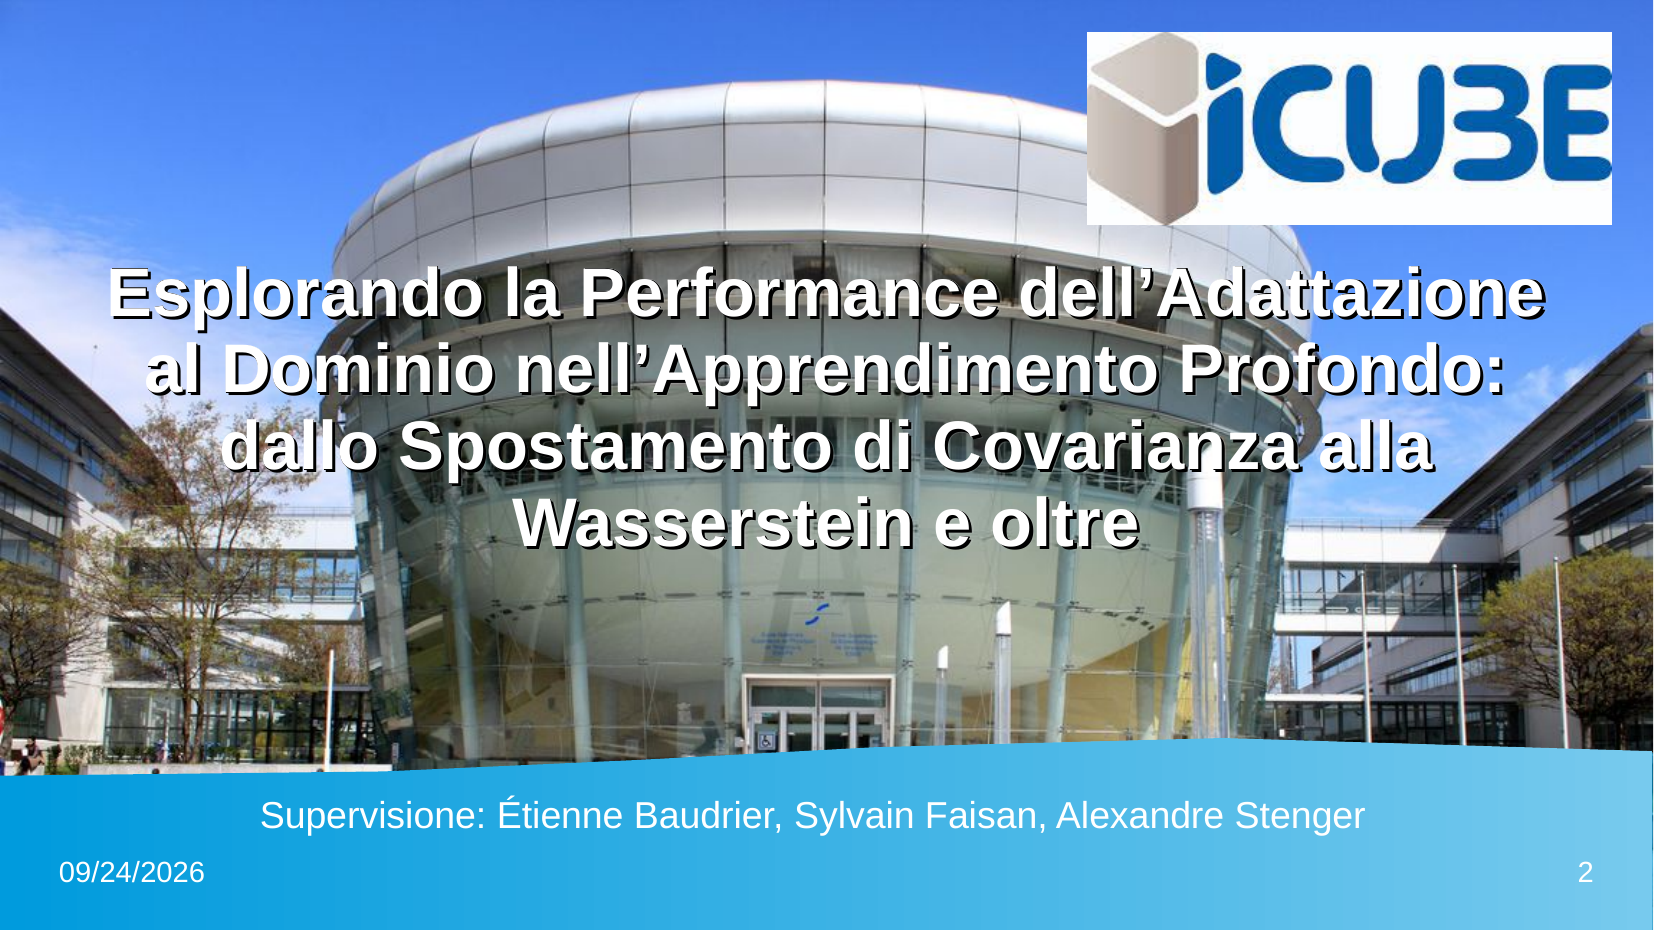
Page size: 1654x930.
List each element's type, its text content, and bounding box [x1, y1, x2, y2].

title Esplorando la Performance dell’Adattazione al Dominio nell’Apprendimento Profondo: dallo Spostamento di Covarianza alla Wasserstein e oltre [88, 248, 1565, 566]
text_box Supervisione: Étienne Baudrier, Sylvain Faisan, Alexandre Stenger [245, 787, 1388, 845]
picture [0, 0, 1654, 775]
